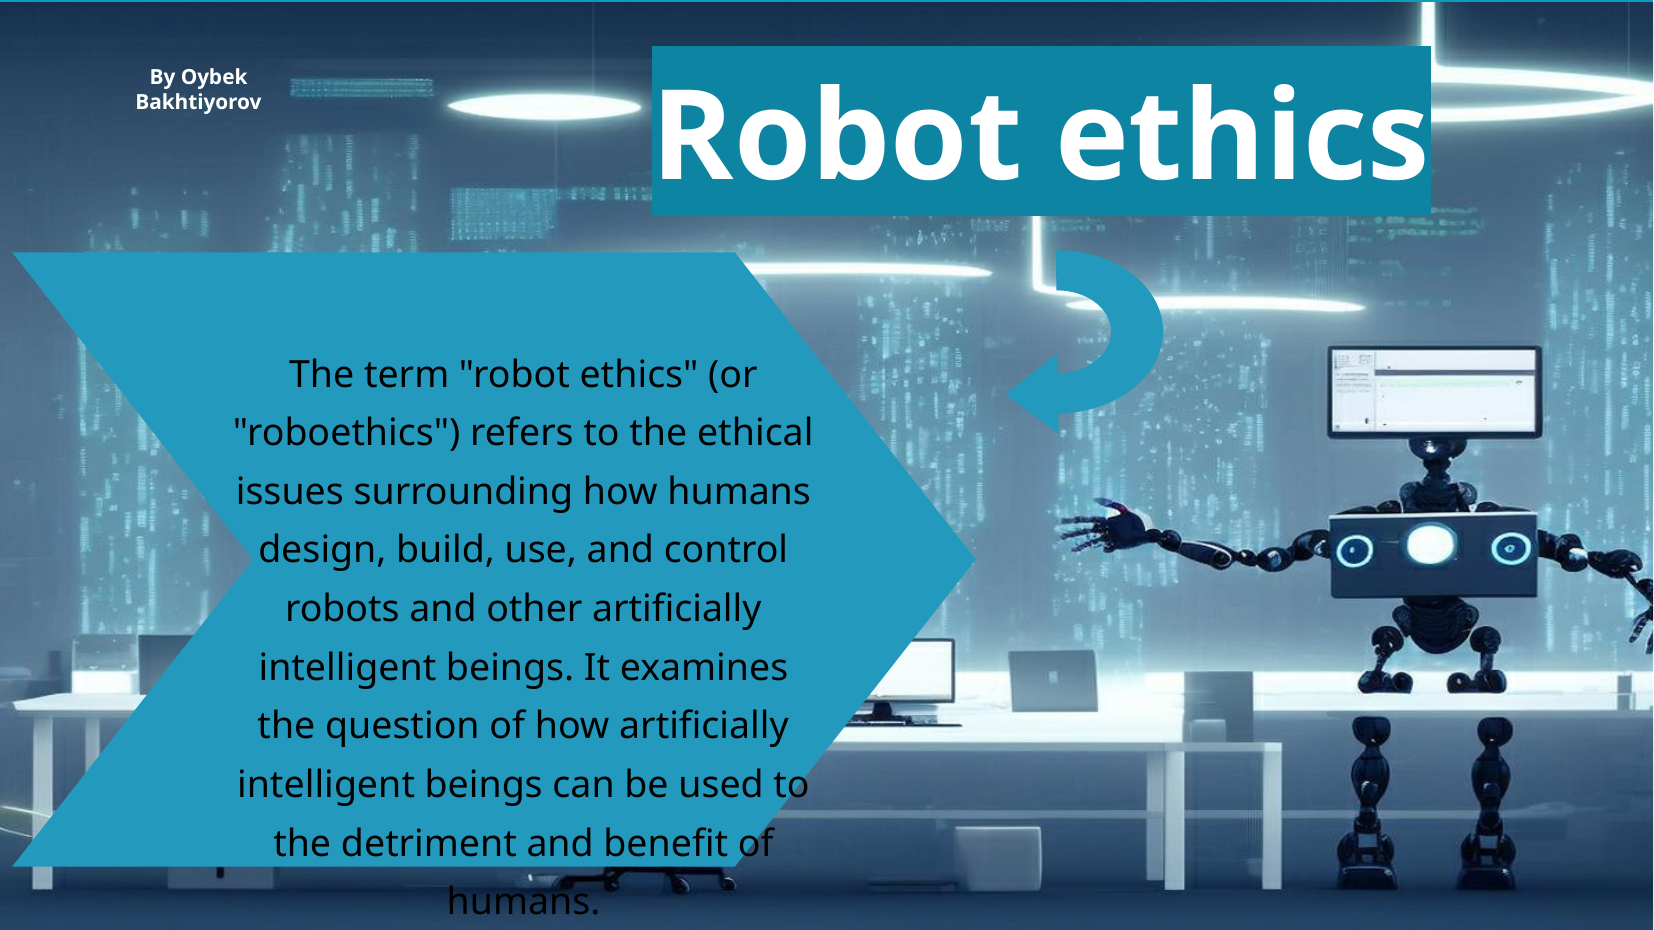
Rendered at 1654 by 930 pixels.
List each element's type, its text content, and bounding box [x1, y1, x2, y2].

picture [0, 3, 1654, 930]
title By Oybek Bakhtiyorov [89, 41, 308, 135]
text_box [12, 252, 798, 512]
text_box [832, 376, 976, 743]
text_box [12, 607, 738, 867]
text_box The term "robot ethics" (or "roboethics") refers to the ethical issues surrounding how humans design, build, use, and control robots and other artificially intelligent beings. It examines the question of how artificially intelligent beings can be used to the detriment and benefit of humans. [215, 332, 832, 863]
title Robot ethics [651, 32, 1654, 200]
text_box [1005, 250, 1163, 434]
